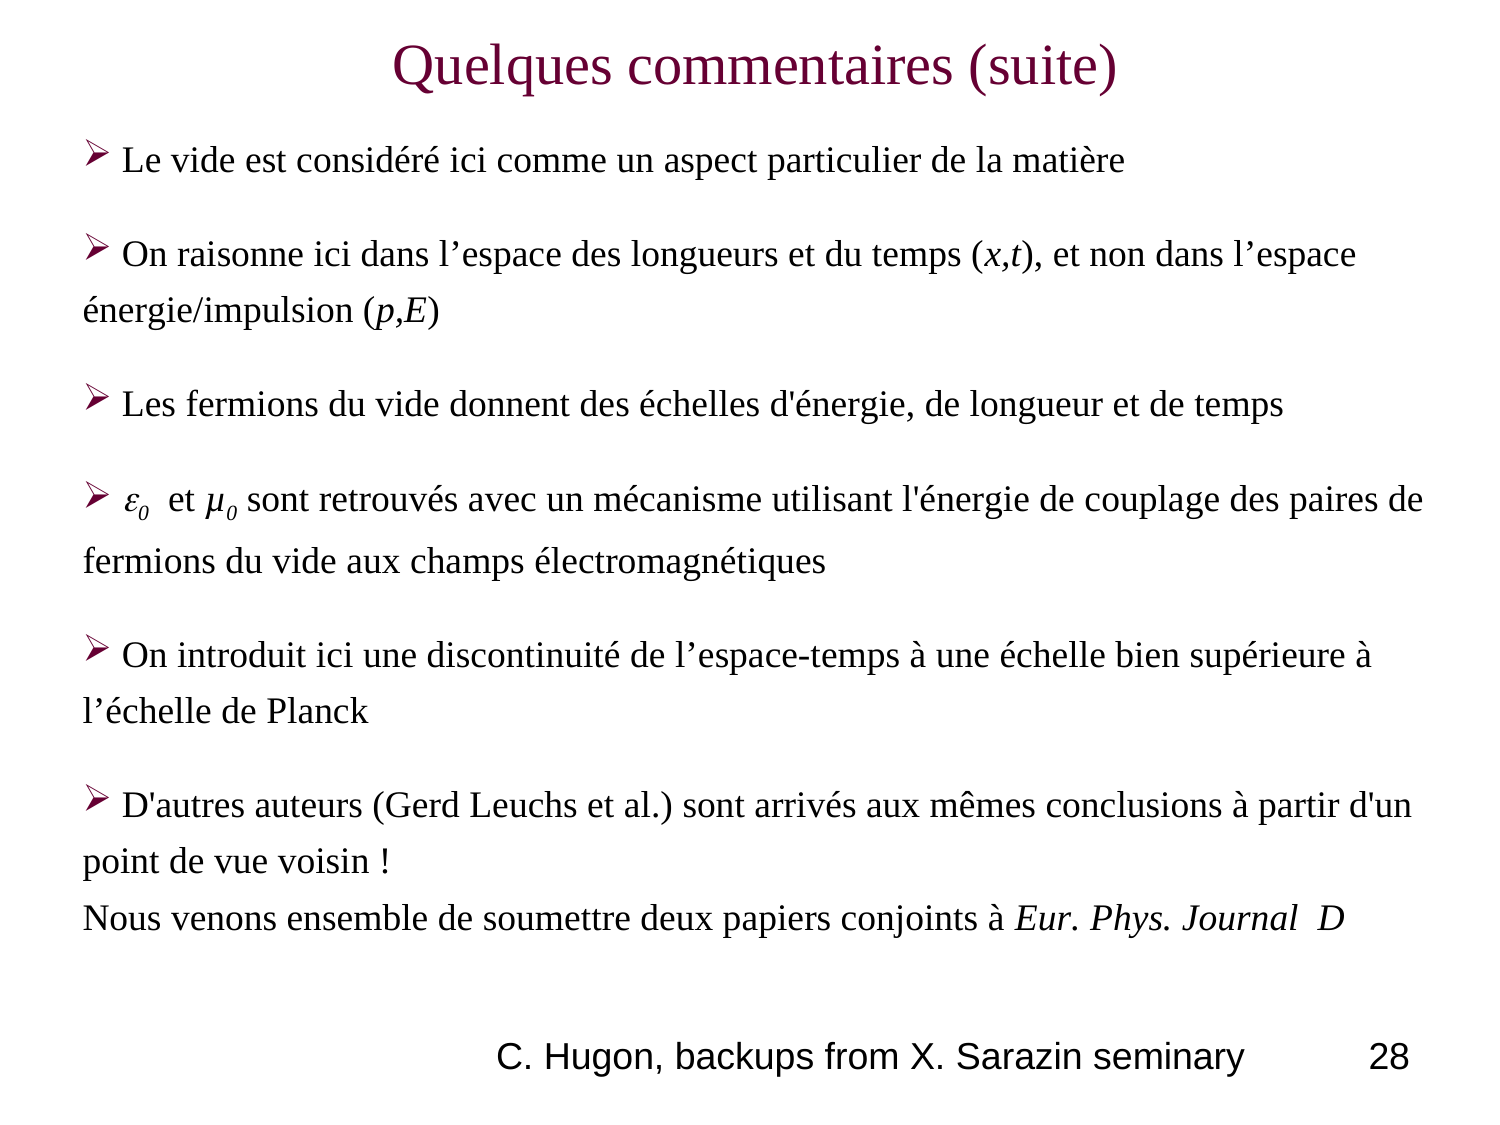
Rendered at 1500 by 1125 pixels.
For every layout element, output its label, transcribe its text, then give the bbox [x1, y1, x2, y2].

text_box Quelques commentaires (suite) [378, 18, 1134, 104]
text_box Le vide est considéré ici comme un aspect particulier de la matière On raisonne ici dans l’espace des longueurs et du temps (x,t), et non dans l’espace énergie/impulsion (p,E) Les fermions du vide donnent des échelles d'énergie, de longueur et de temps 0 et µ0 sont retrouvés avec un mécanisme utilisant l'énergie de couplage des paires de fermions du vide aux champs électromagnétiques On introduit ici une discontinuité de l’espace-temps à une échelle bien supérieure à l’échelle de Planck D'autres auteurs (Gerd Leuchs et al.) sont arrivés aux mêmes conclusions à partir d'un point de vue voisin ! Nous venons ensemble de soumettre deux papiers conjoints à Eur. Phys. Journal D [67, 116, 1449, 946]
